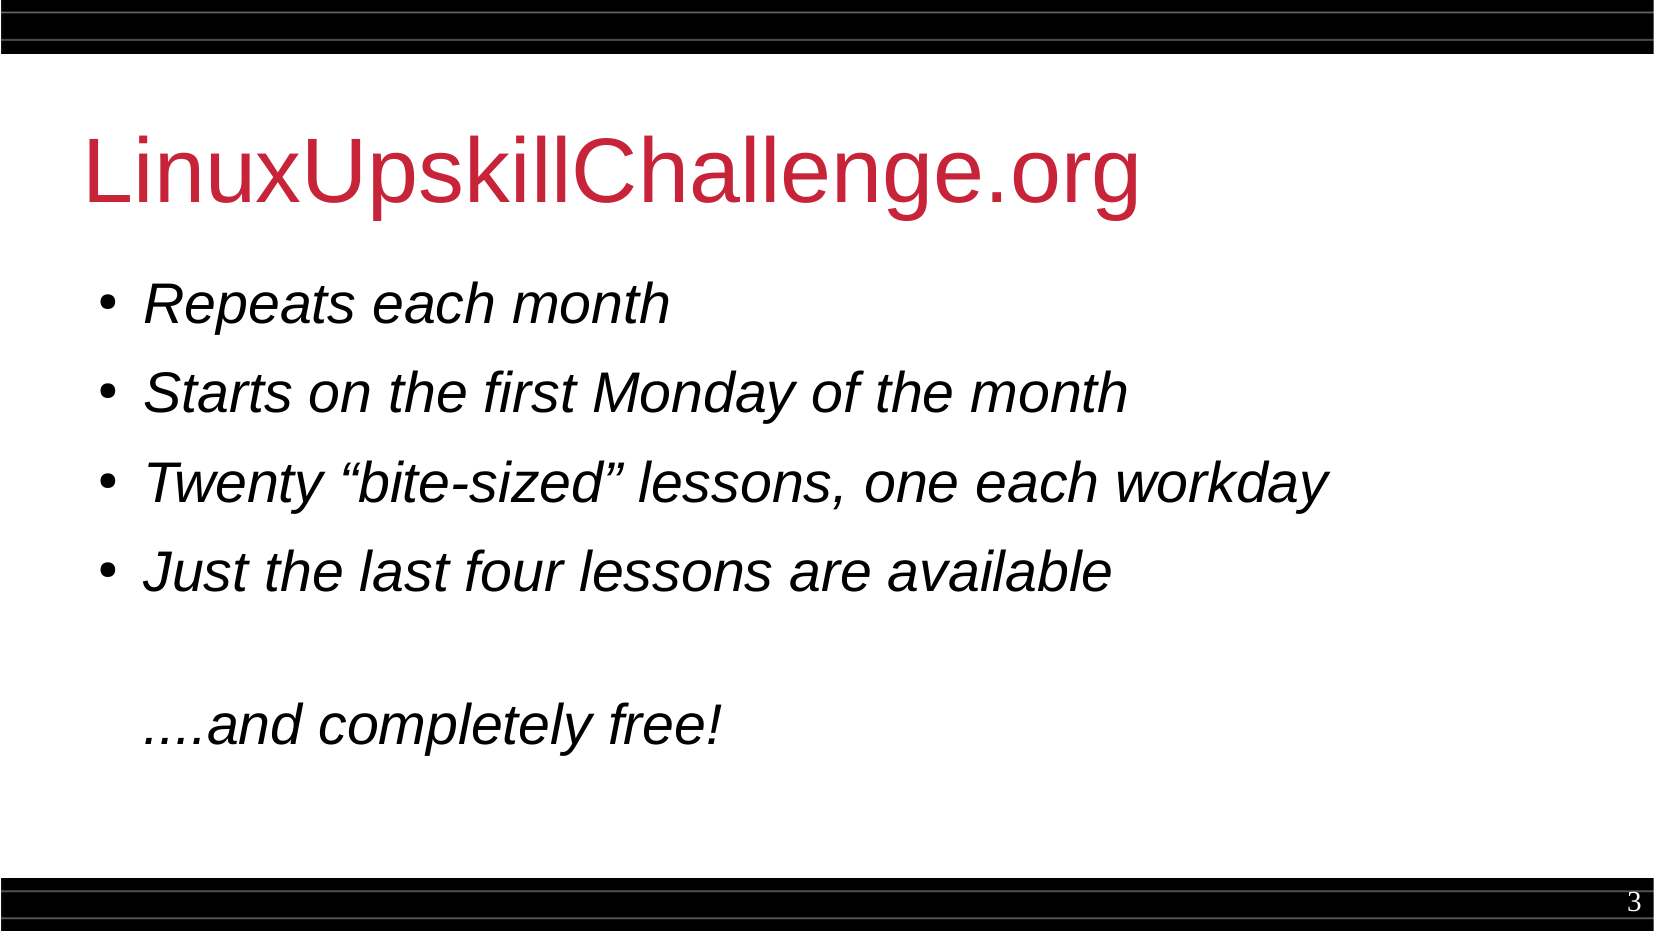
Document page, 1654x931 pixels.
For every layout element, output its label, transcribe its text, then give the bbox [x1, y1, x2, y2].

picture [1, 0, 1654, 54]
list Repeats each month Starts on the first Monday of the month Twenty “bite-sized” lessons, one each workday Just the last four lessons are available ....and completely free! [82, 271, 1571, 758]
title LinuxUpskillChallenge.org [82, 92, 1571, 249]
picture [1, 878, 1654, 931]
